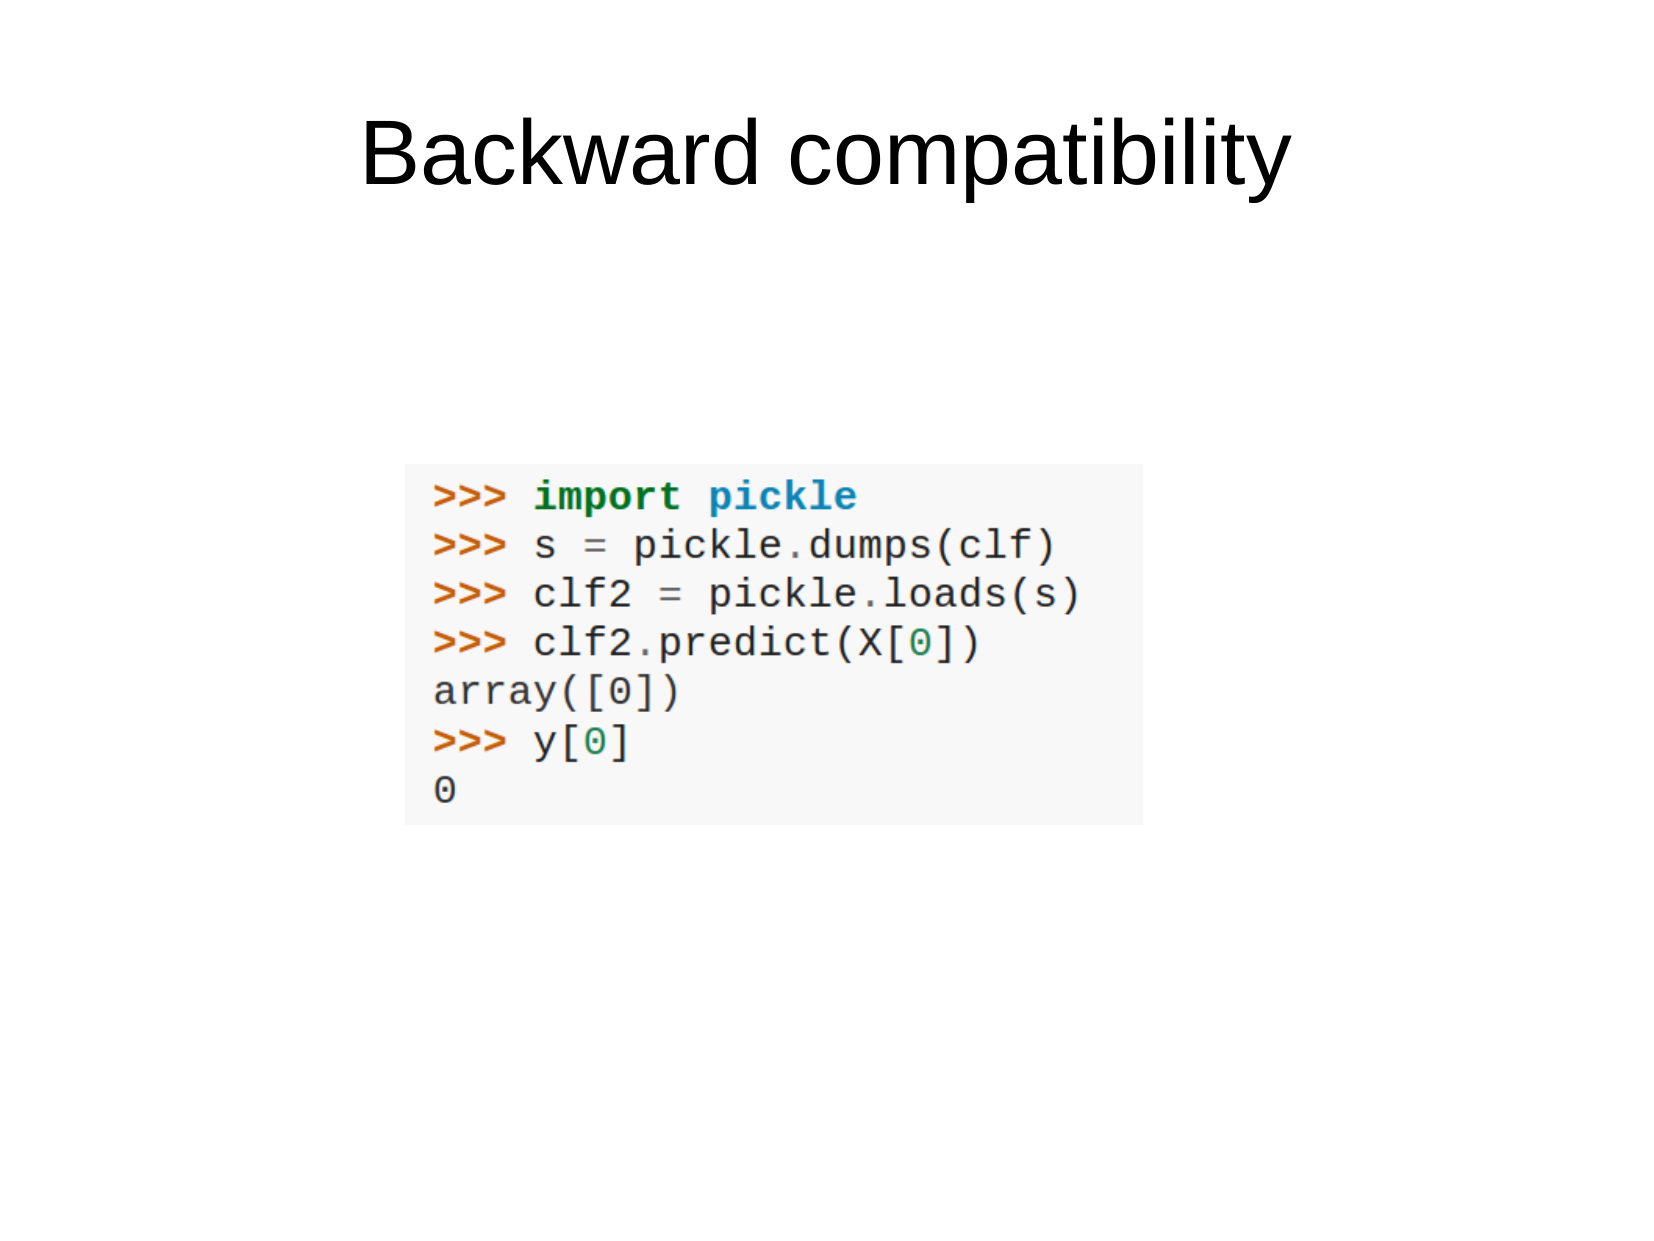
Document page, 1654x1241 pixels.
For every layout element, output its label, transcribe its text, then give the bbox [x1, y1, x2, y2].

picture [405, 464, 1143, 825]
title Backward compatibility [82, 49, 1571, 257]
